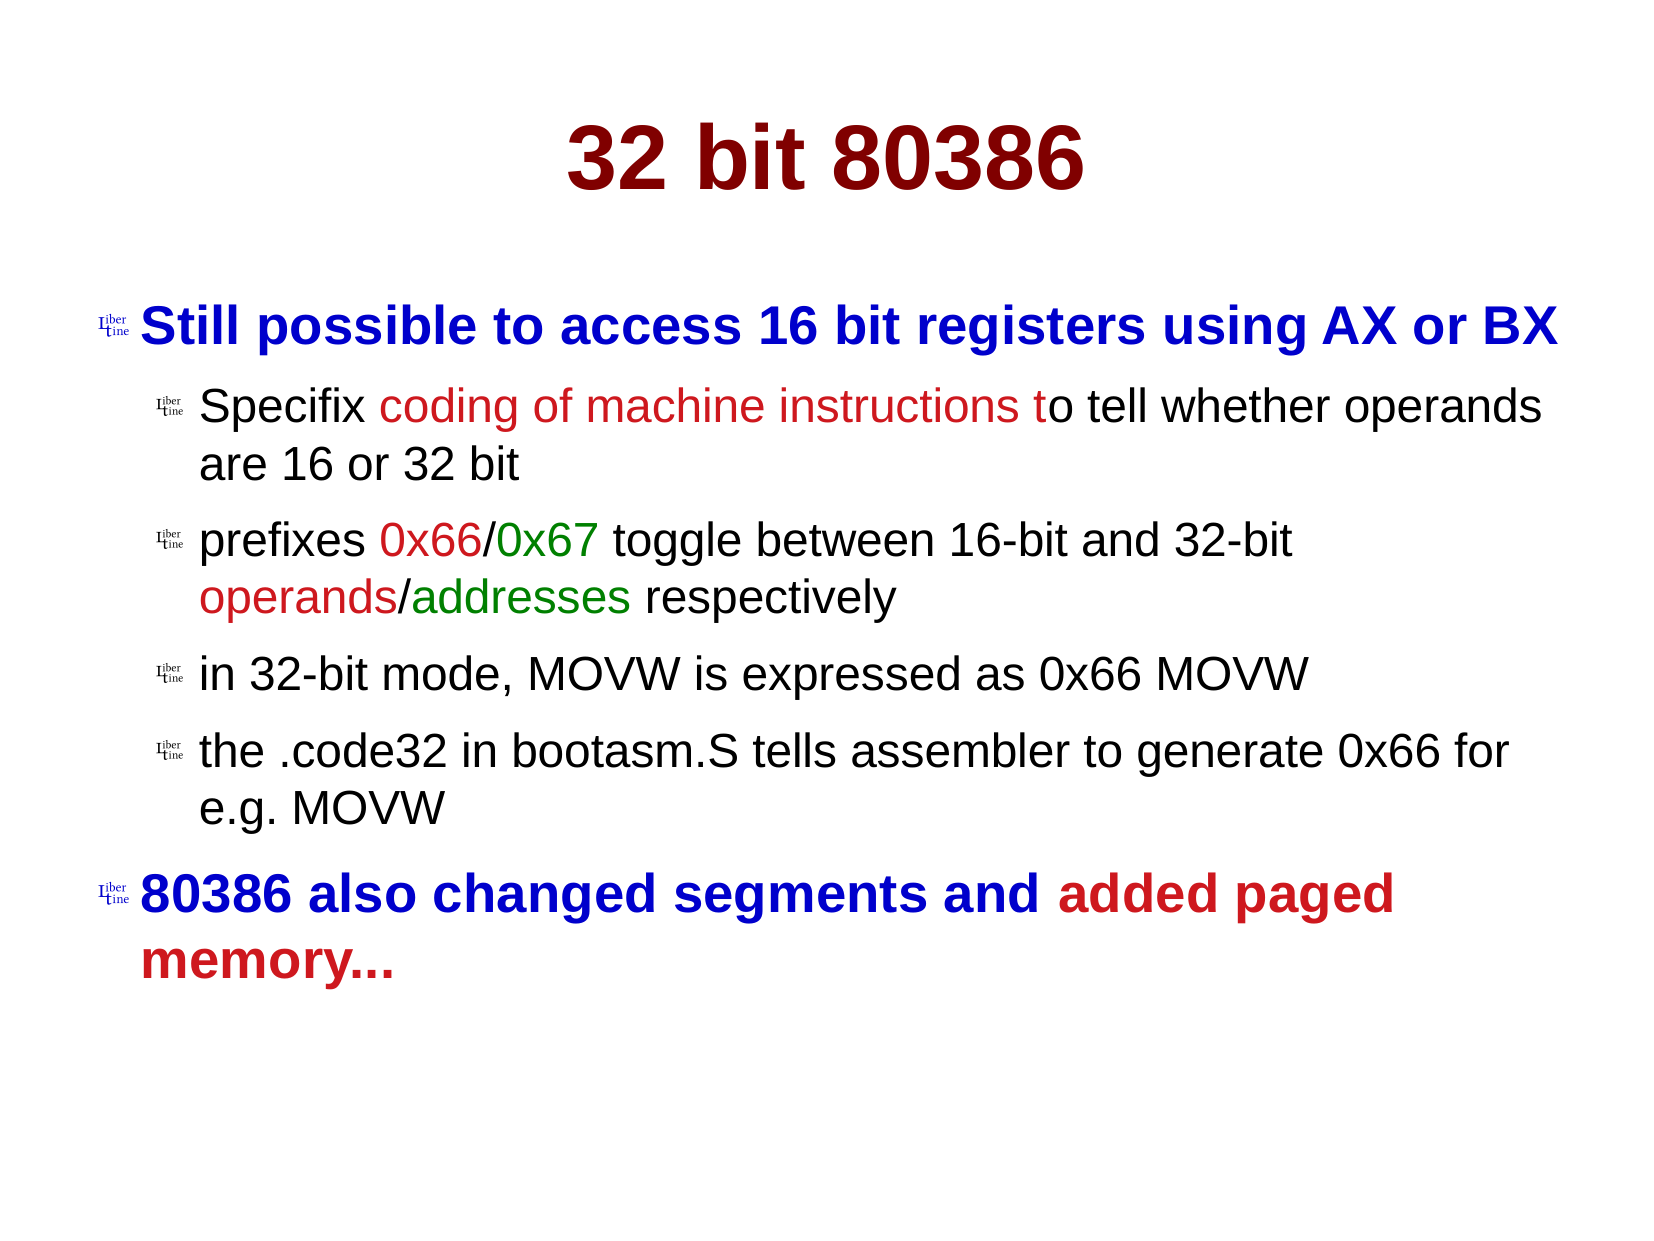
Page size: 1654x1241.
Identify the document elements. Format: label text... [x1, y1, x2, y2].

title 32 bit 80386 [82, 49, 1571, 257]
list Still possible to access 16 bit registers using AX or BX Specifix coding of machine instructions to tell whether operands are 16 or 32 bit prefixes 0x66/0x67 toggle between 16-bit and 32-bit operands/addresses respectively in 32-bit mode, MOVW is expressed as 0x66 MOVW the .code32 in bootasm.S tells assembler to generate 0x66 for e.g. MOVW 80386 also changed segments and added paged memory... [82, 290, 1571, 1010]
